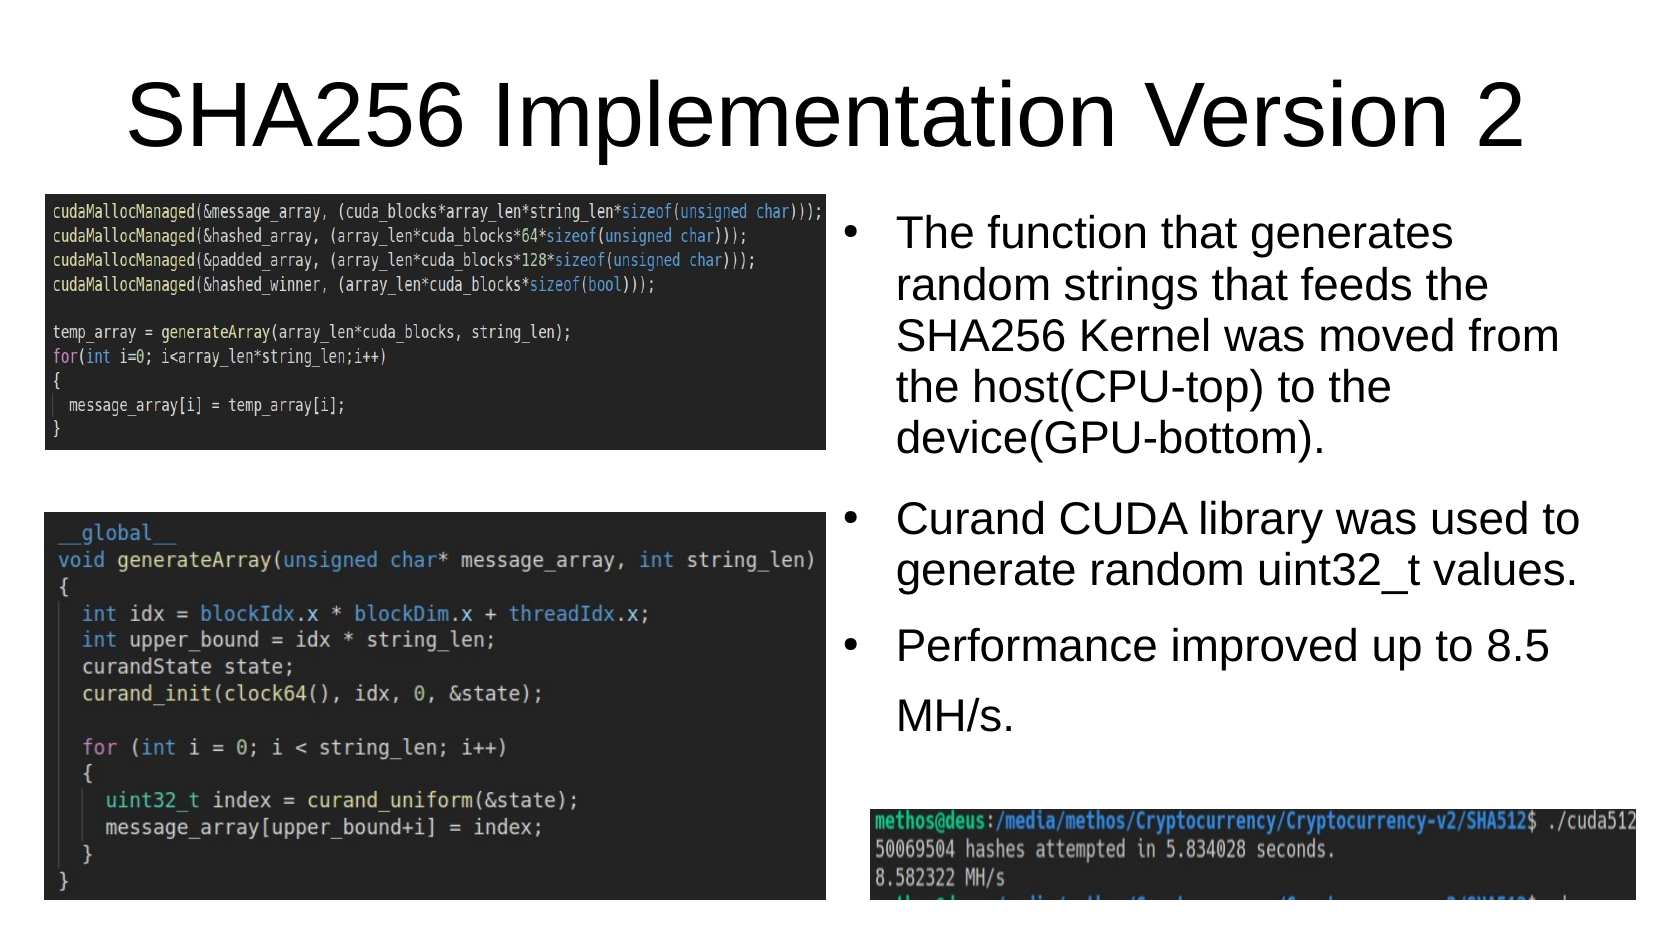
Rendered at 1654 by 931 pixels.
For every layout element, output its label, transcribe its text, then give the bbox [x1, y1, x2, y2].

picture [870, 809, 1636, 900]
title SHA256 Implementation Version 2 [82, 37, 1571, 193]
picture [45, 194, 826, 451]
list The function that generates random strings that feeds the SHA256 Kernel was moved from the host(CPU-top) to the device(GPU-bottom). Curand CUDA library was used to generate random uint32_t values. Performance improved up to 8.5 MH/s. [825, 207, 1621, 901]
picture [44, 512, 826, 901]
